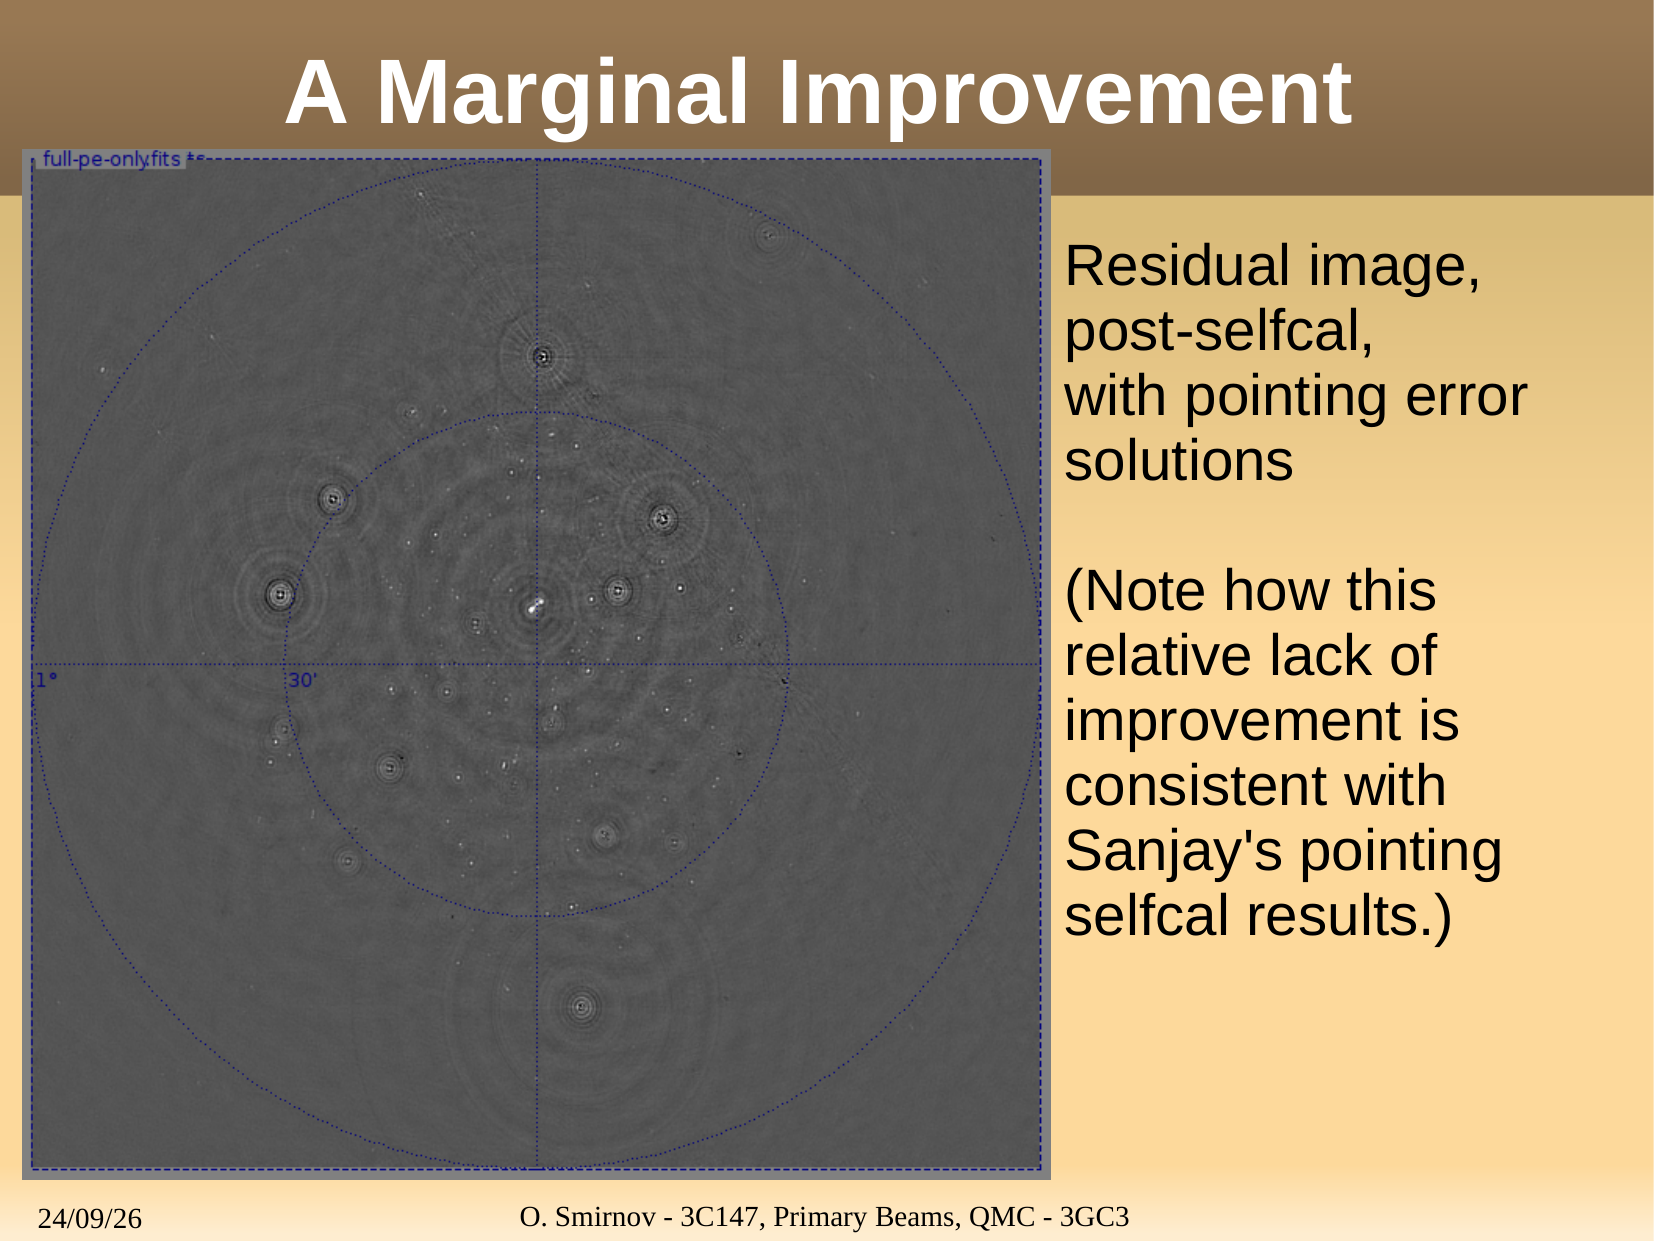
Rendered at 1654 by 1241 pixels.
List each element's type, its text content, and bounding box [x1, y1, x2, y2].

text_box Residual image, post-selfcal, with pointing error solutions (Note how this relative lack of improvement is consistent with Sanjay's pointing selfcal results.) [1050, 225, 1613, 956]
picture [0, 0, 1654, 1241]
title A Marginal Improvement [75, 0, 1564, 188]
